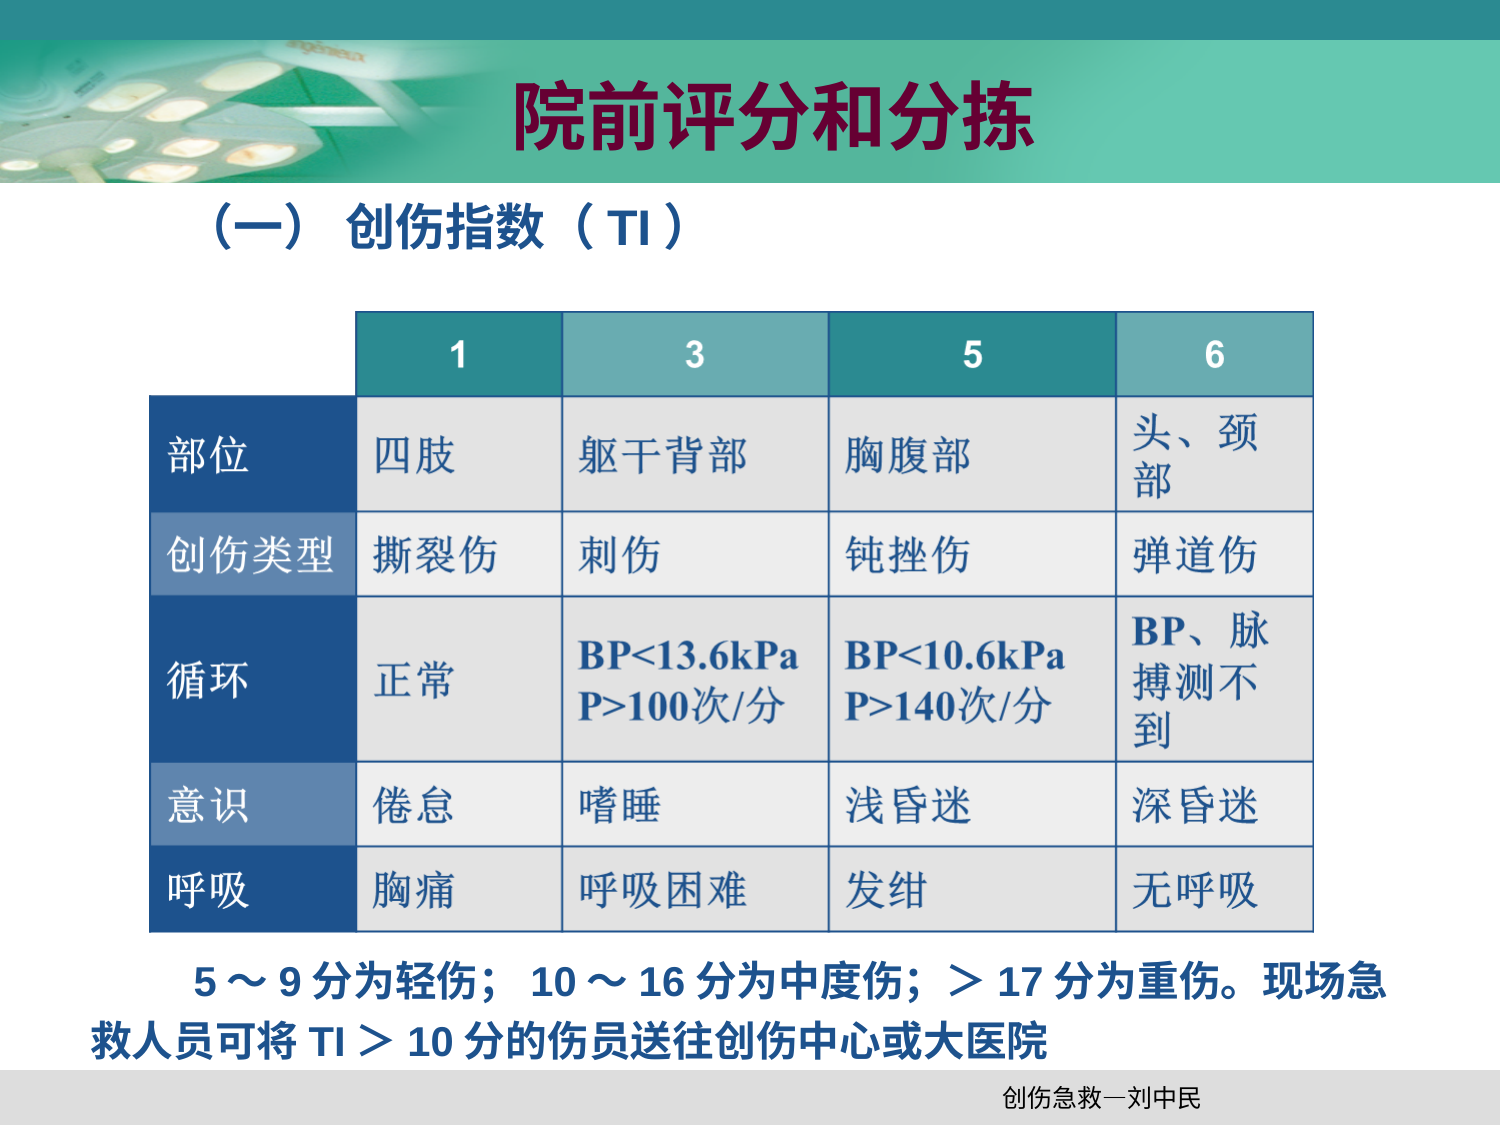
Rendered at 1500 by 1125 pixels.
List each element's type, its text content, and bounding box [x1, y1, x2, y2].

picture [140, 311, 1314, 937]
list （一） 创伤指数（TI） [112, 187, 775, 937]
text_box 5～9分为轻伤；10～16分为中度伤；＞17分为重伤。现场急救人员可将TI＞10分的伤员送往创伤中心或大医院 [75, 937, 1413, 1073]
text_box 创伤急救—刘中民 [987, 1074, 1463, 1125]
title 院前评分和分拣 [87, 62, 1461, 155]
